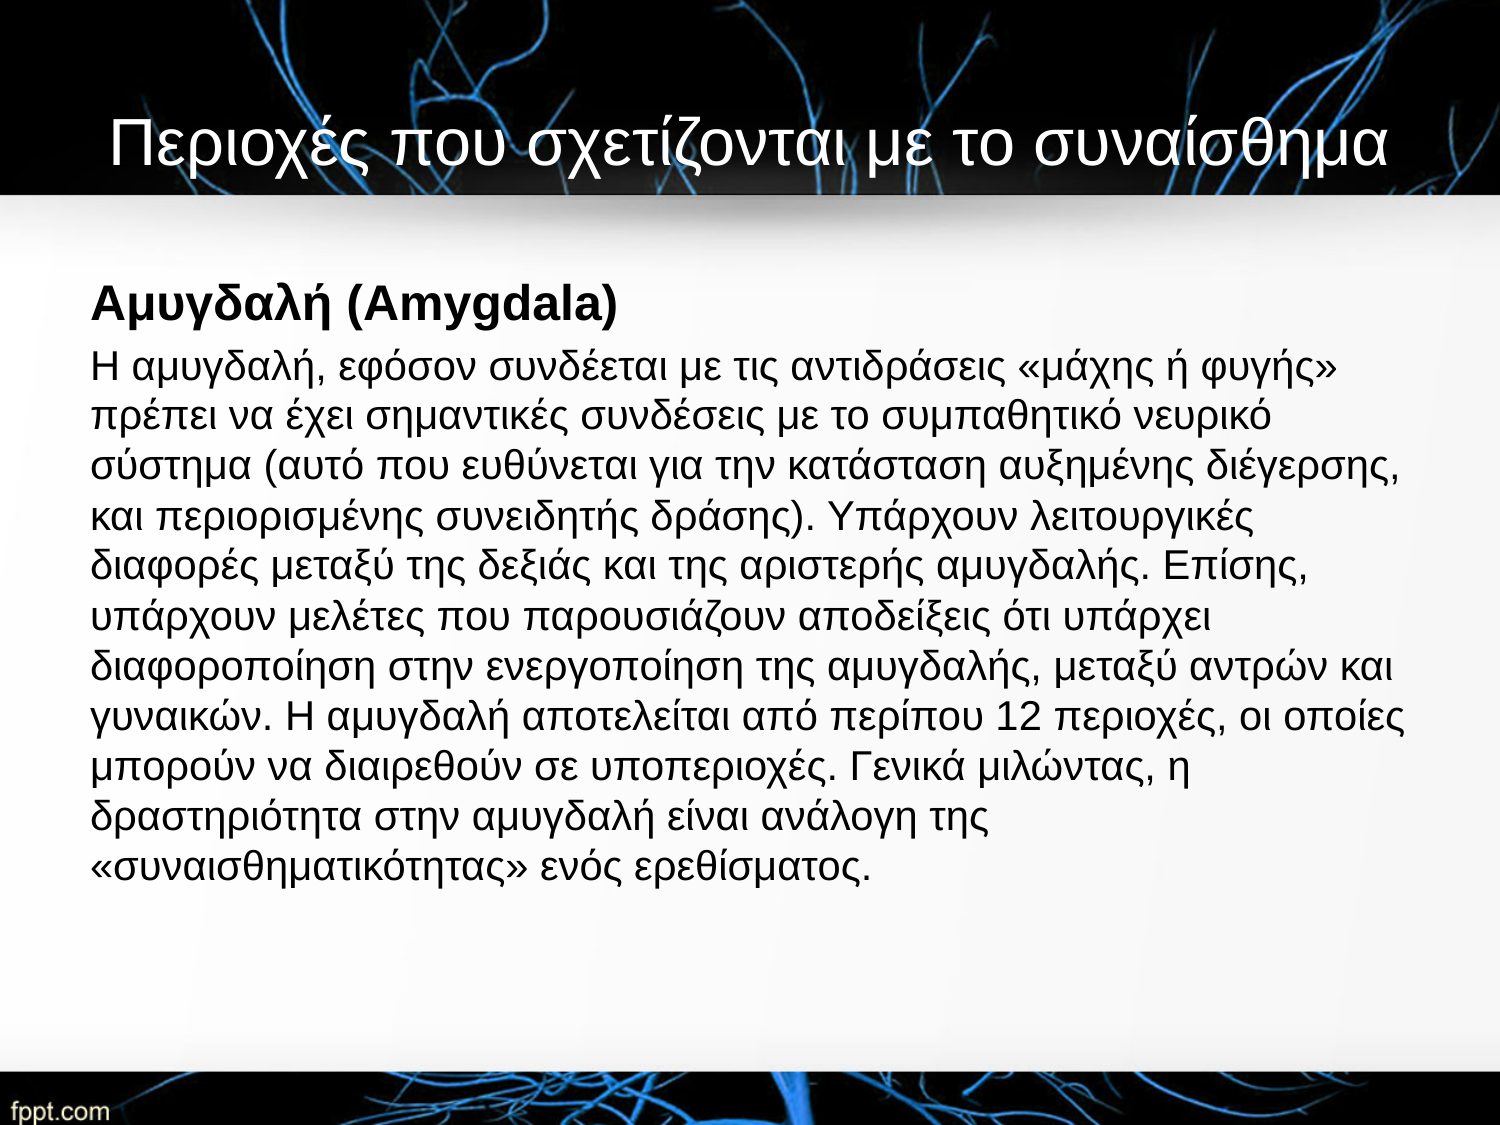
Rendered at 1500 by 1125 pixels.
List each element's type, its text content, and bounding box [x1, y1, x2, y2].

title Περιοχές που σχετίζονται με το συναίσθημα [75, 45, 1425, 233]
picture [0, 0, 1500, 1125]
list Αμυγδαλή (Amygdala) Η αμυγδαλή, εφόσον συνδέεται με τις αντιδράσεις «μάχης ή φυγής» πρέπει να έχει σημαντικές συνδέσεις με το συμπαθητικό νευρικό σύστημα (αυτό που ευθύνεται για την κατάσταση αυξημένης διέγερσης, και περιορισμένης συνειδητής δράσης). Υπάρχουν λειτουργικές διαφορές μεταξύ της δεξιάς και της αριστερής αμυγδαλής. Επίσης, υπάρχουν μελέτες που παρουσιάζουν αποδείξεις ότι υπάρχει διαφοροποίηση στην ενεργοποίηση της αμυγδαλής, μεταξύ αντρών και γυναικών. Η αμυγδαλή αποτελείται από περίπου 12 περιοχές, οι οποίες μπορούν να διαιρεθούν σε υποπεριοχές. Γενικά μιλώντας, η δραστηριότητα στην αμυγδαλή είναι ανάλογη της «συναισθηματικότητας» ενός ερεθίσματος. [75, 262, 1425, 1005]
